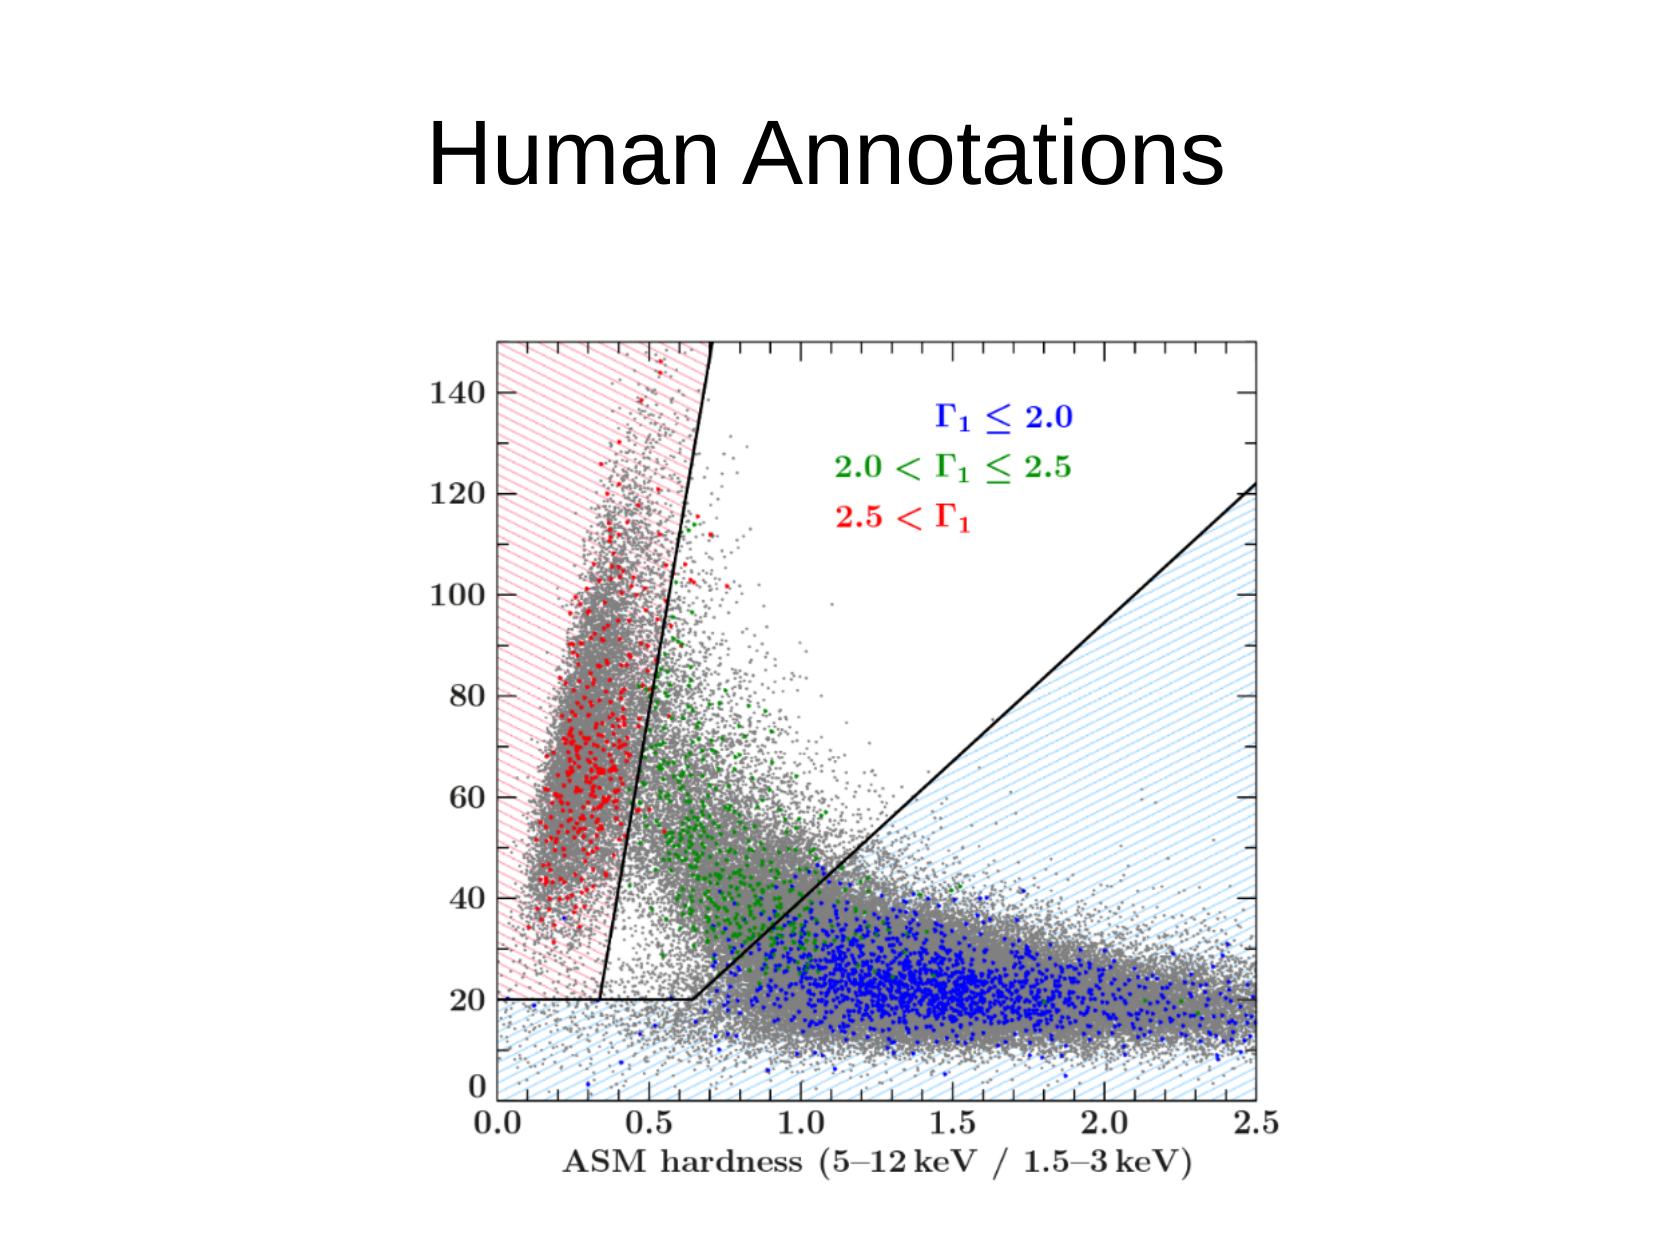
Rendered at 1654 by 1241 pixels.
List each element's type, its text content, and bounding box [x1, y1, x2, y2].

picture [420, 314, 1321, 1184]
title Human Annotations [82, 49, 1571, 257]
